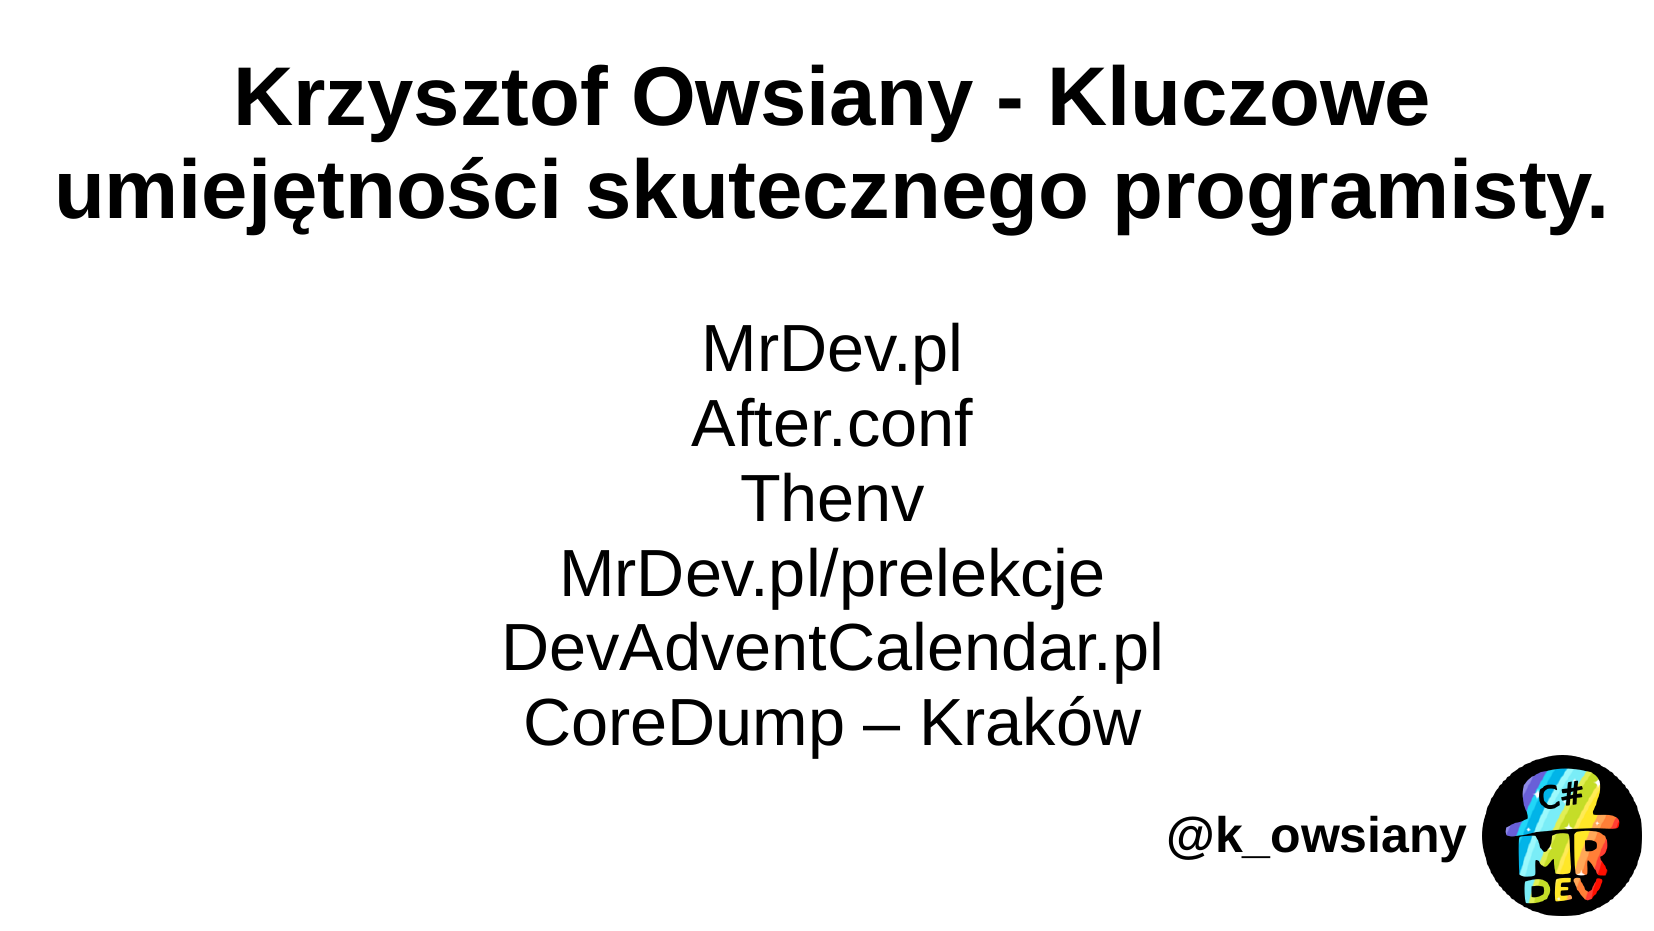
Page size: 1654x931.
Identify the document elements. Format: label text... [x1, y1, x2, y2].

picture [1482, 755, 1642, 916]
text_box @k_owsiany [1145, 795, 1482, 875]
text_box Krzysztof Owsiany - Kluczowe umiejętności skutecznego programisty. MrDev.pl After.conf Thenv MrDev.pl/prelekcje DevAdventCalendar.pl CoreDump – Kraków [47, 50, 1619, 931]
